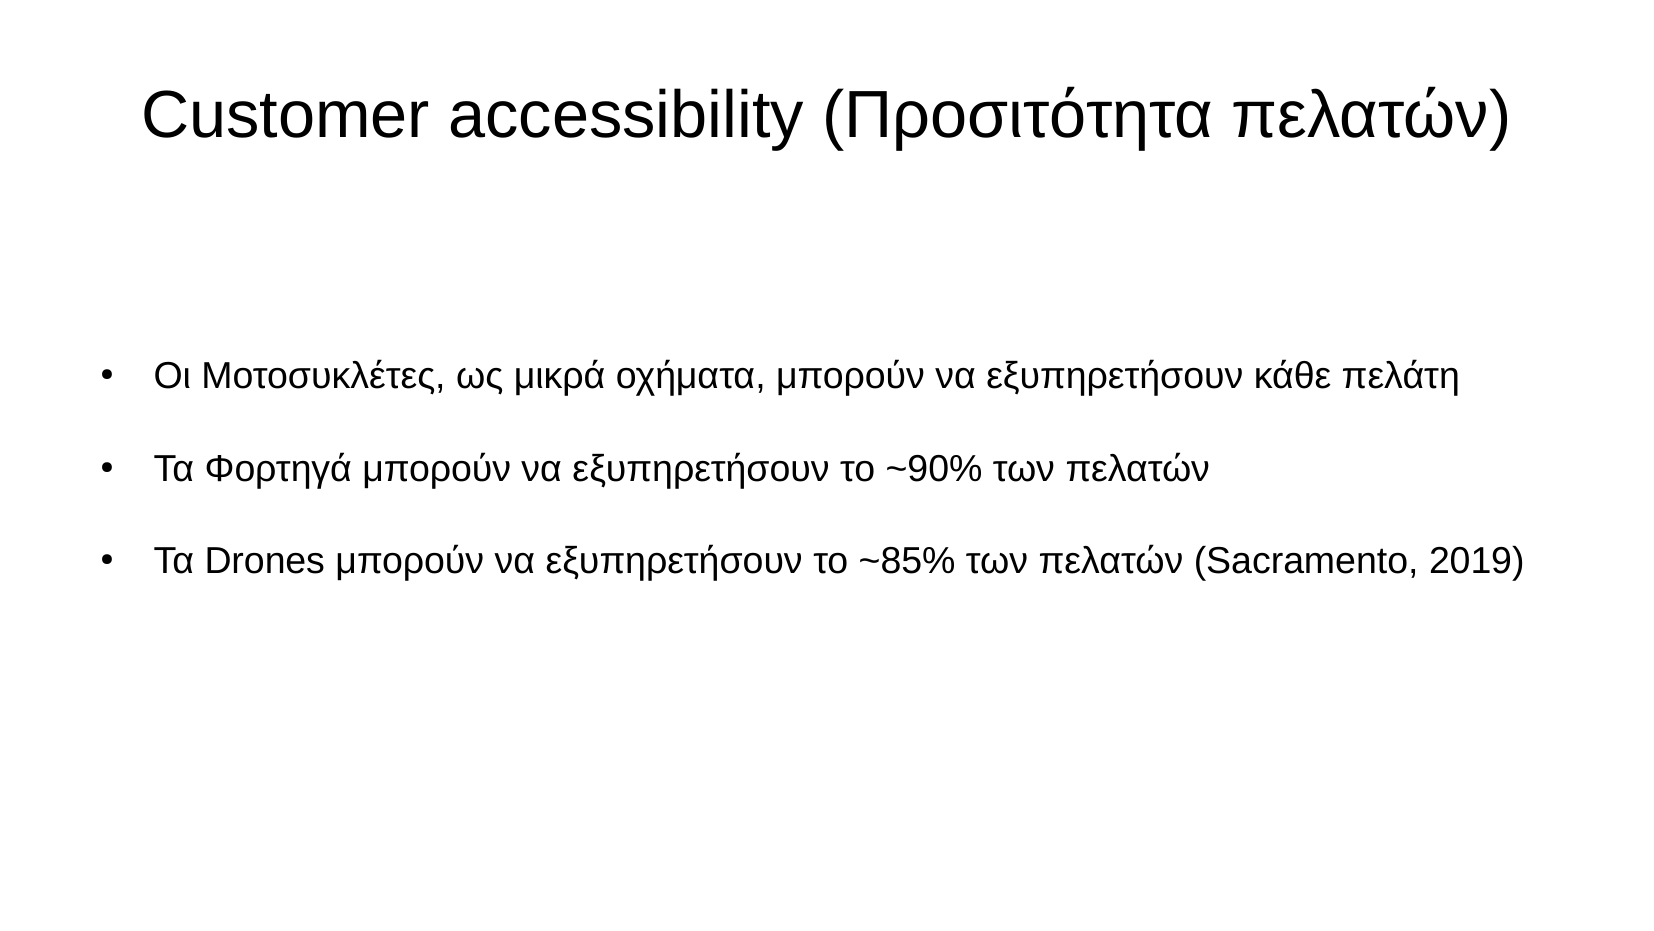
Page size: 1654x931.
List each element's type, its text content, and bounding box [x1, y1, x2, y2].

title Customer accessibility (Προσιτότητα πελατών) [82, 37, 1571, 193]
list Οι Μοτοσυκλέτες, ως μικρά οχήματα, μπορούν να εξυπηρετήσουν κάθε πελάτη Τα Φορτηγά μπορούν να εξυπηρετήσουν το ~90% των πελατών Τα Drones μπορούν να εξυπηρετήσουν το ~85% των πελατών (Sacramento, 2019) [82, 262, 1571, 901]
